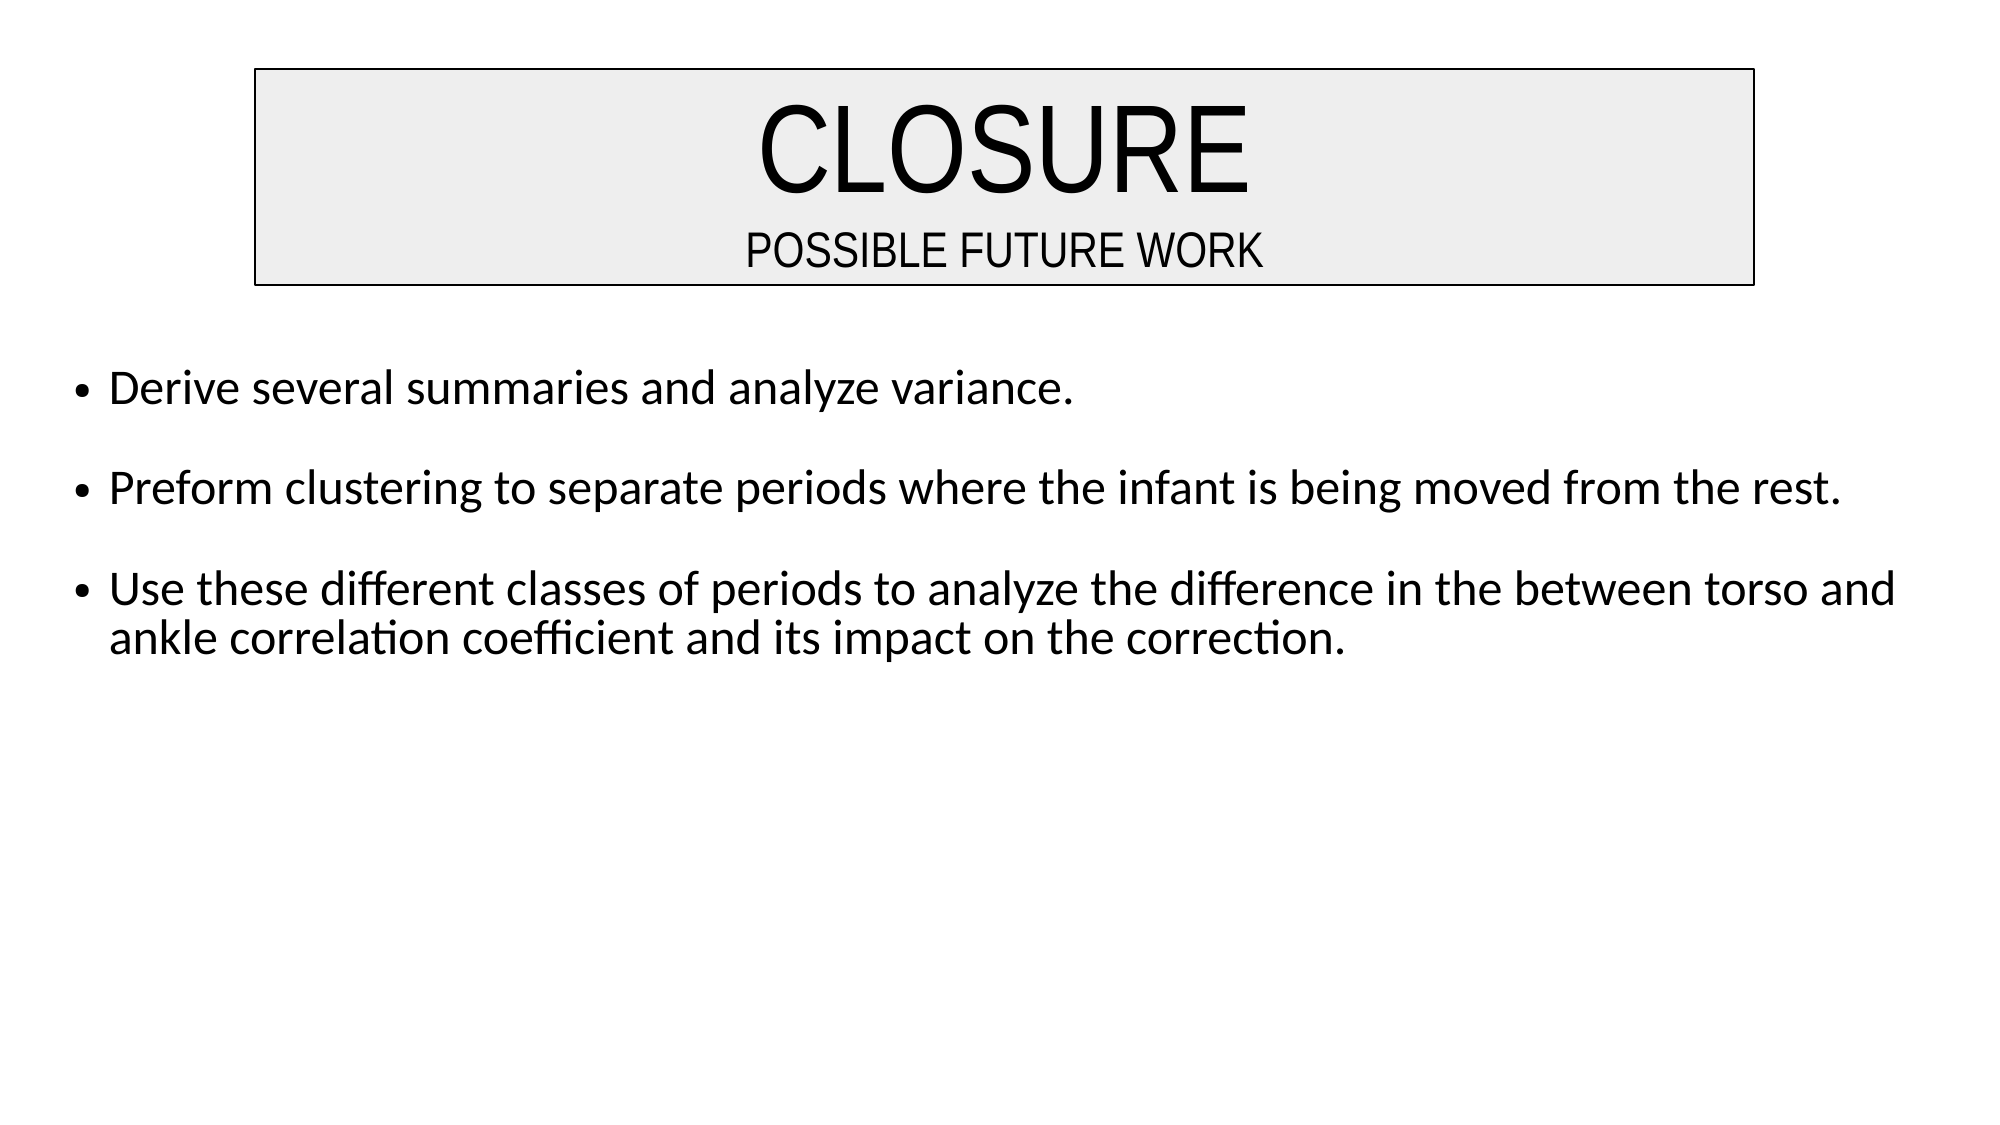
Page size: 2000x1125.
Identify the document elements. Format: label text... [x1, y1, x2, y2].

text_box Derive several summaries and analyze variance. Preform clustering to separate periods where the infant is being moved from the rest. Use these different classes of periods to analyze the difference in the between torso and ankle correlation coefficient and its impact on the correction. [0, 360, 1936, 961]
text_box CLOSURE POSSIBLE FUTURE WORK [254, 69, 1755, 285]
